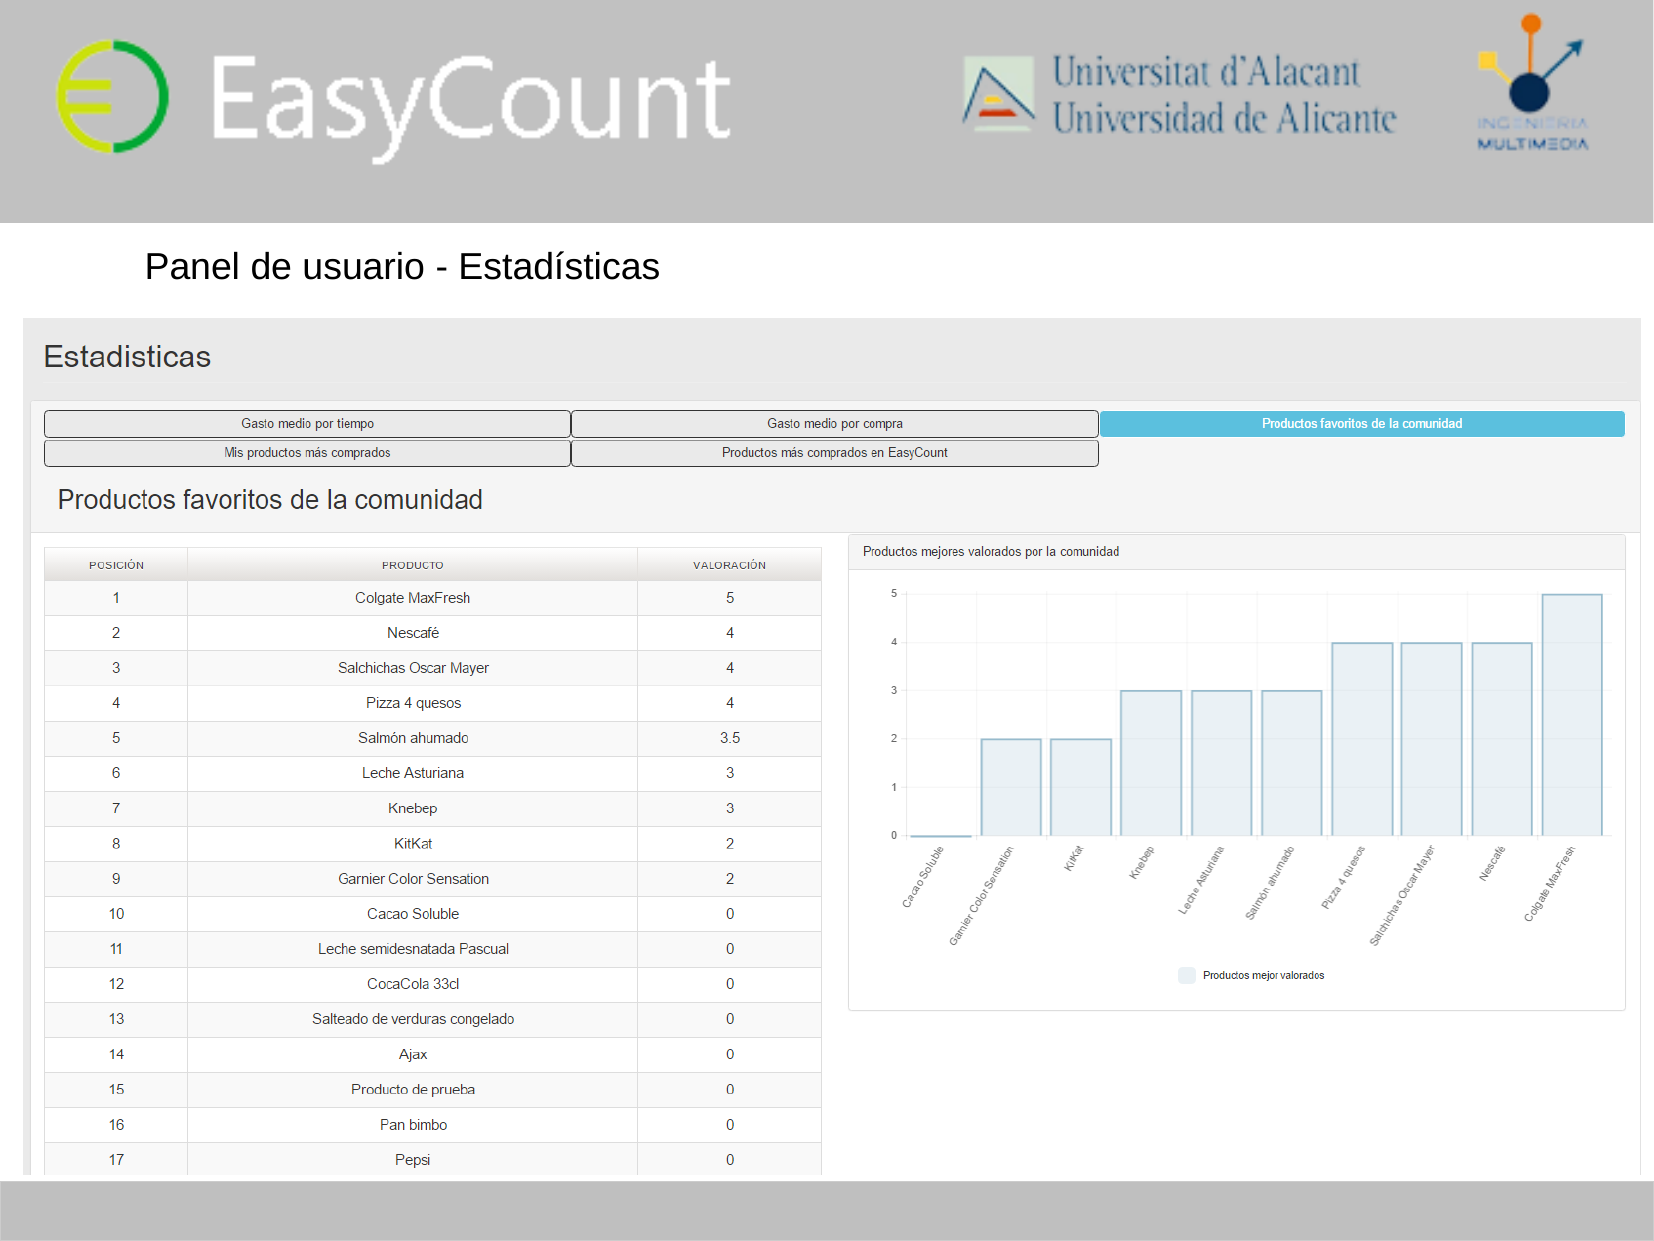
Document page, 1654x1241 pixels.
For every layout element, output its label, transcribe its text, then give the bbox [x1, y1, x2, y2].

picture [23, 318, 1641, 1175]
text_box Panel de usuario - Estadísticas [129, 238, 676, 296]
text_box [0, 1181, 1654, 1241]
picture [0, 0, 1654, 223]
